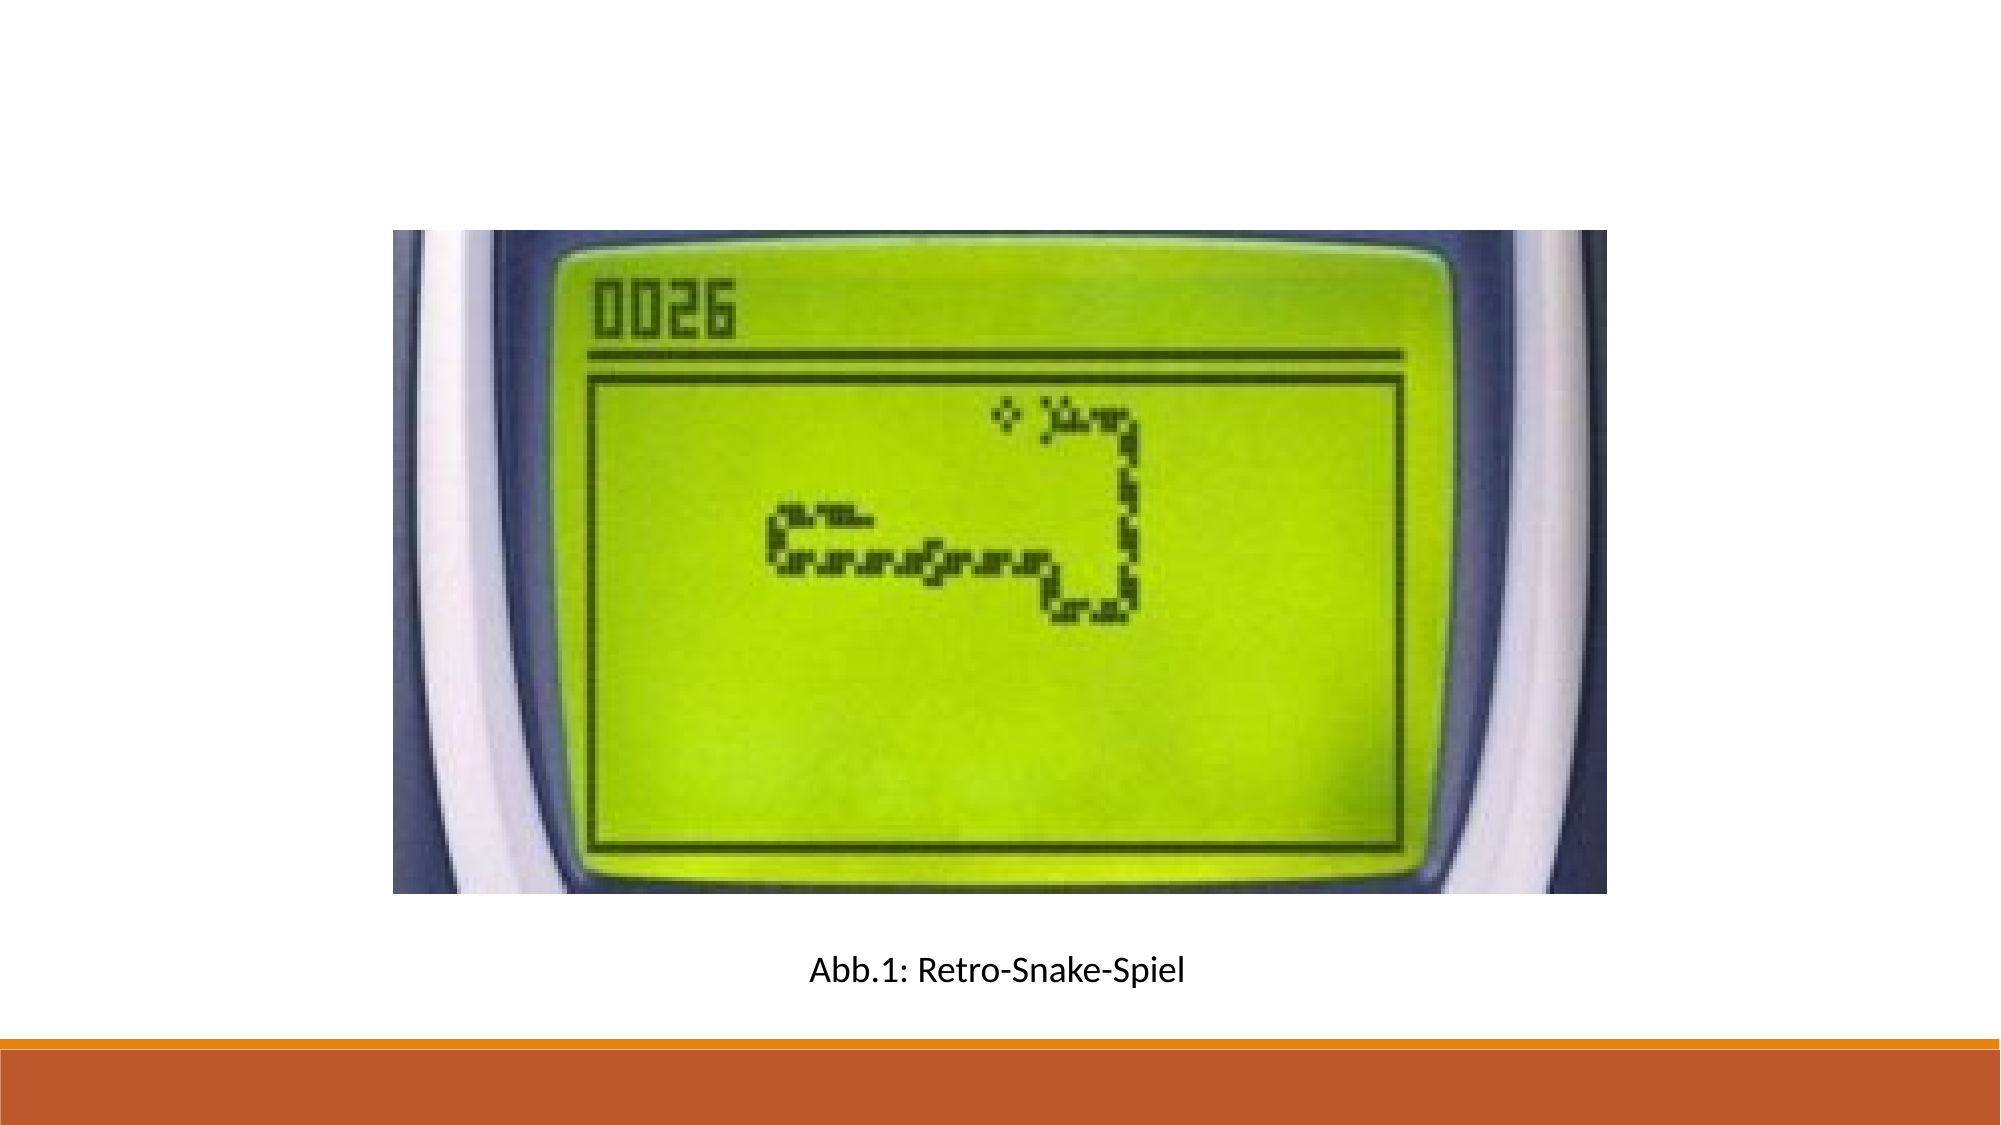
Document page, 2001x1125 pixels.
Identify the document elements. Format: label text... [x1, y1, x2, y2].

picture [393, 230, 1607, 894]
text_box Abb.1: Retro-Snake-Spiel [134, 937, 1861, 998]
